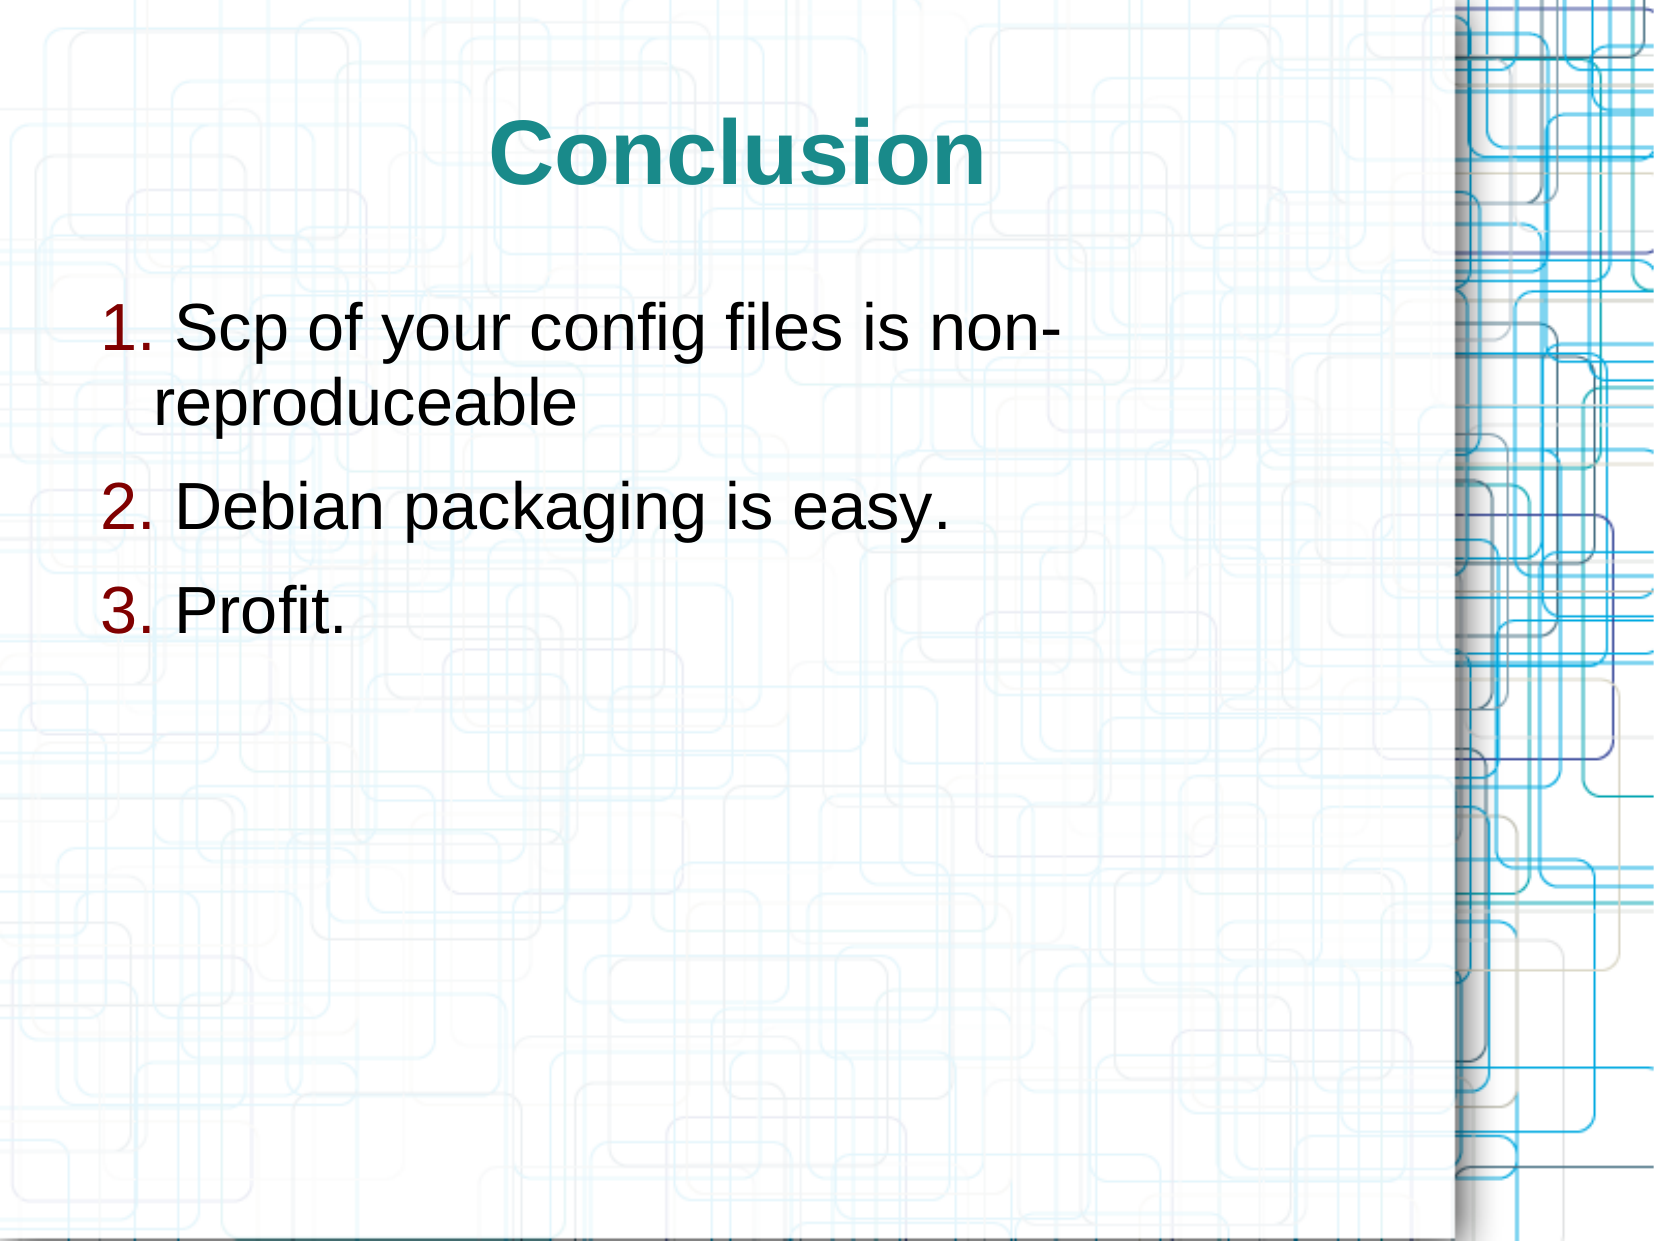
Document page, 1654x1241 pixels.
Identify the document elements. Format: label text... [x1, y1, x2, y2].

picture [0, 0, 1654, 1241]
list Scp of your config files is non-reproduceable Debian packaging is easy. Profit. [82, 290, 1418, 1094]
title Conclusion [59, 56, 1418, 250]
